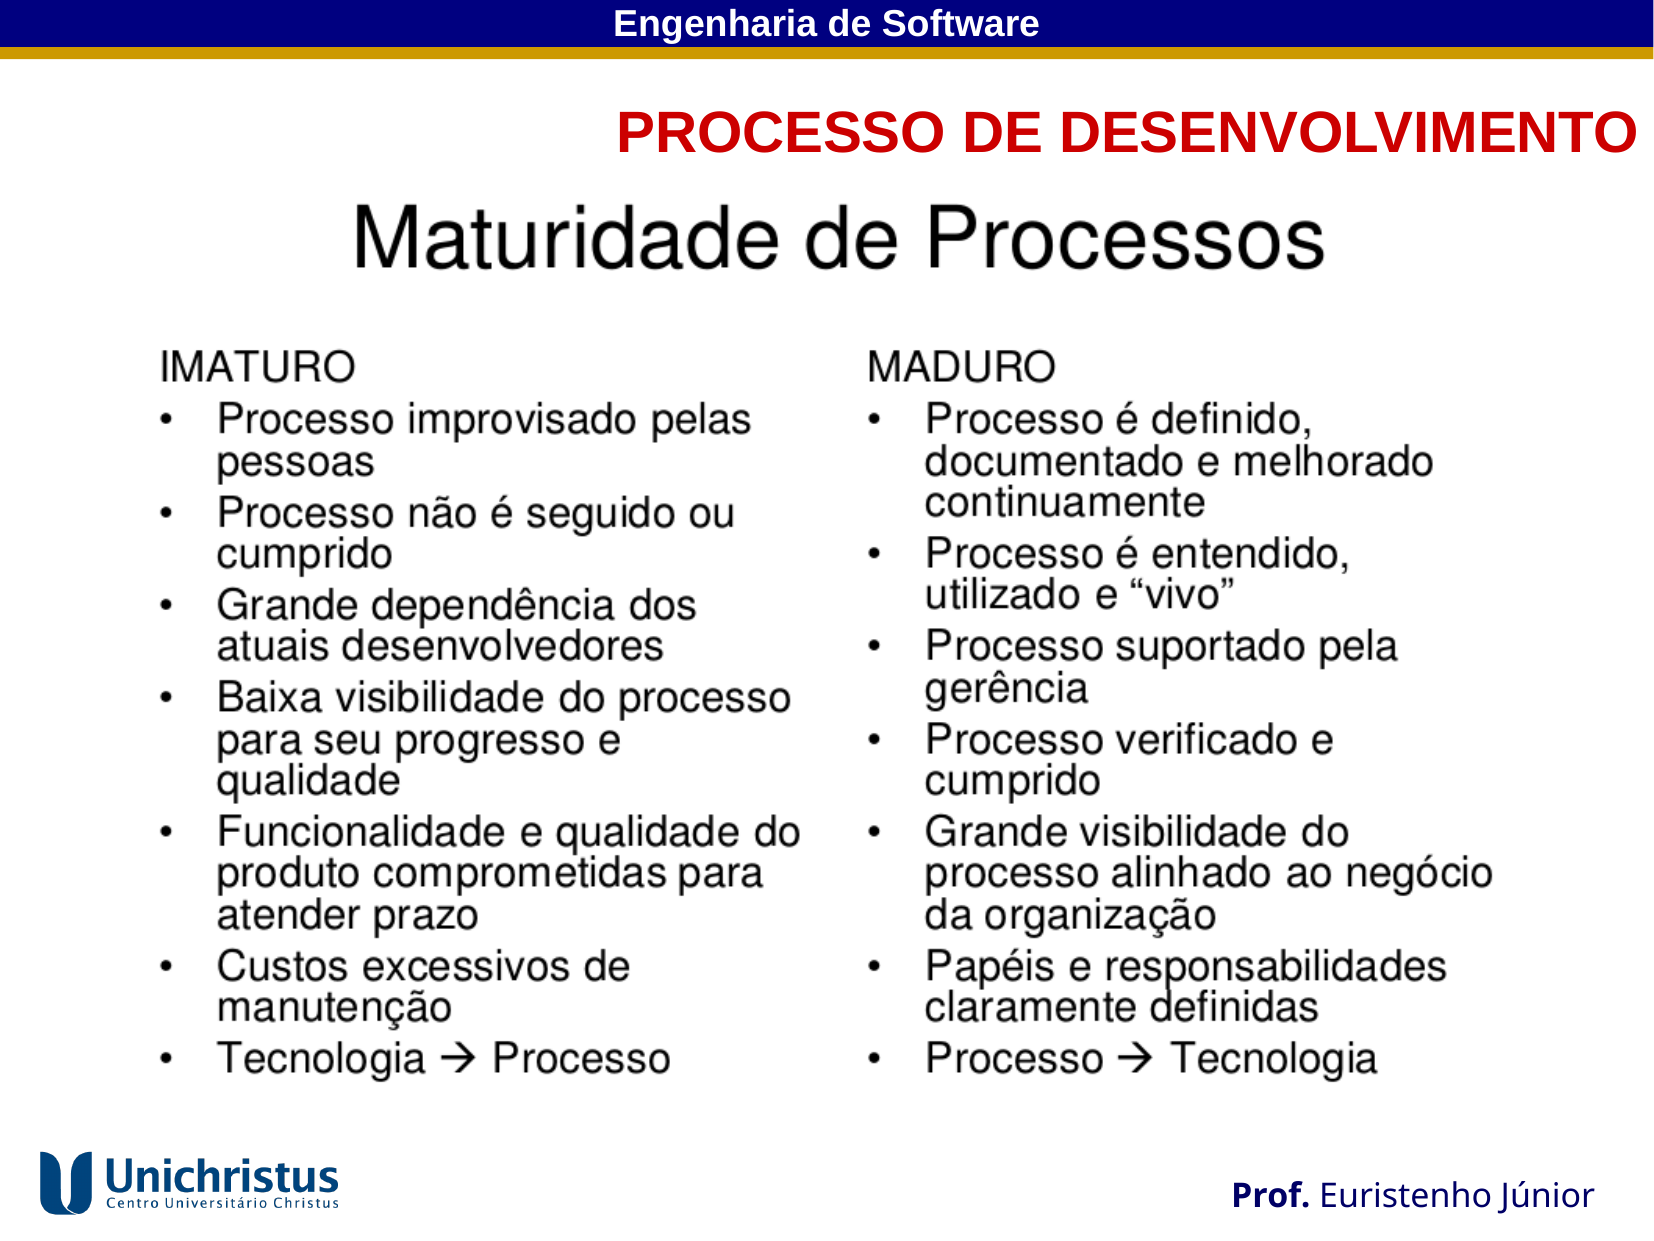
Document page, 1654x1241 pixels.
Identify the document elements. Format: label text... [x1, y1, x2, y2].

text_box Engenharia de Software [0, 0, 1654, 47]
text_box Prof. Euristenho Júnior [1216, 1163, 1654, 1224]
text_box PROCESSO DE DESENVOLVIMENTO [601, 92, 1654, 173]
text_box [0, 47, 1654, 60]
picture [151, 177, 1536, 1104]
picture [35, 1148, 343, 1217]
